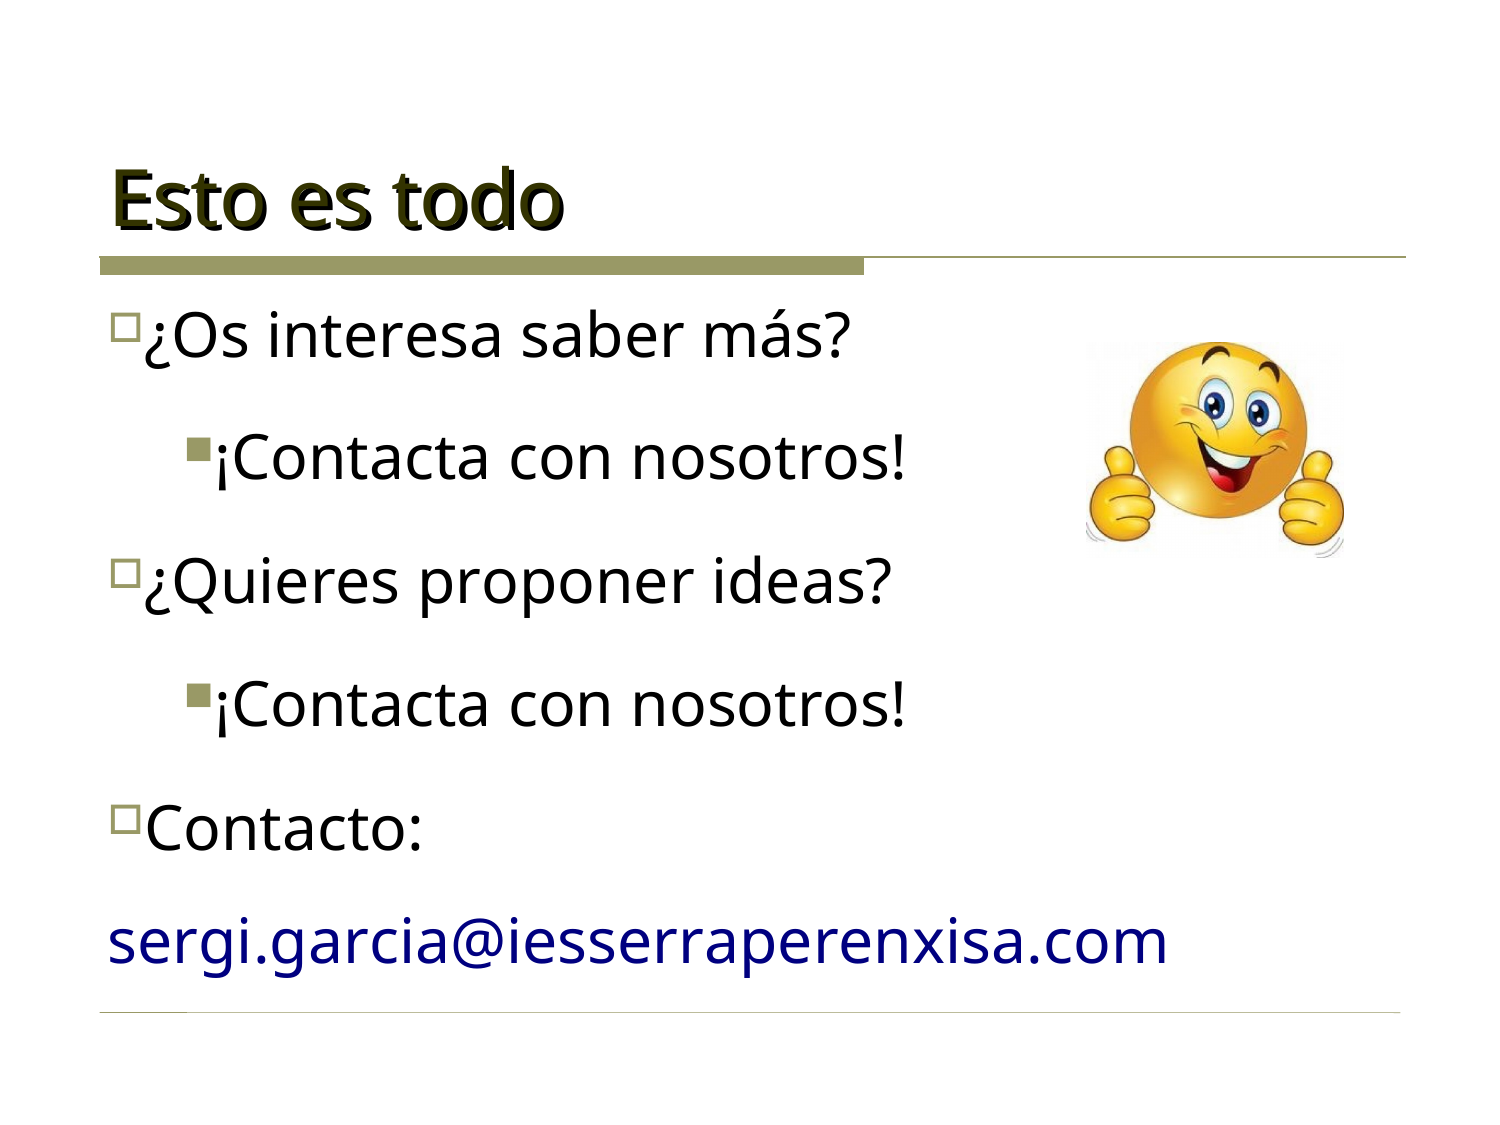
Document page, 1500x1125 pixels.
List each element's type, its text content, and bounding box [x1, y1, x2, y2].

title Esto es todo [94, 50, 1407, 250]
list ¿Os interesa saber más? ¡Contacta con nosotros! ¿Quieres proponer ideas? ¡Contacta con nosotros! Contacto: sergi.garcia@iesserraperenxisa.com [92, 287, 1353, 1013]
picture [1086, 342, 1344, 558]
